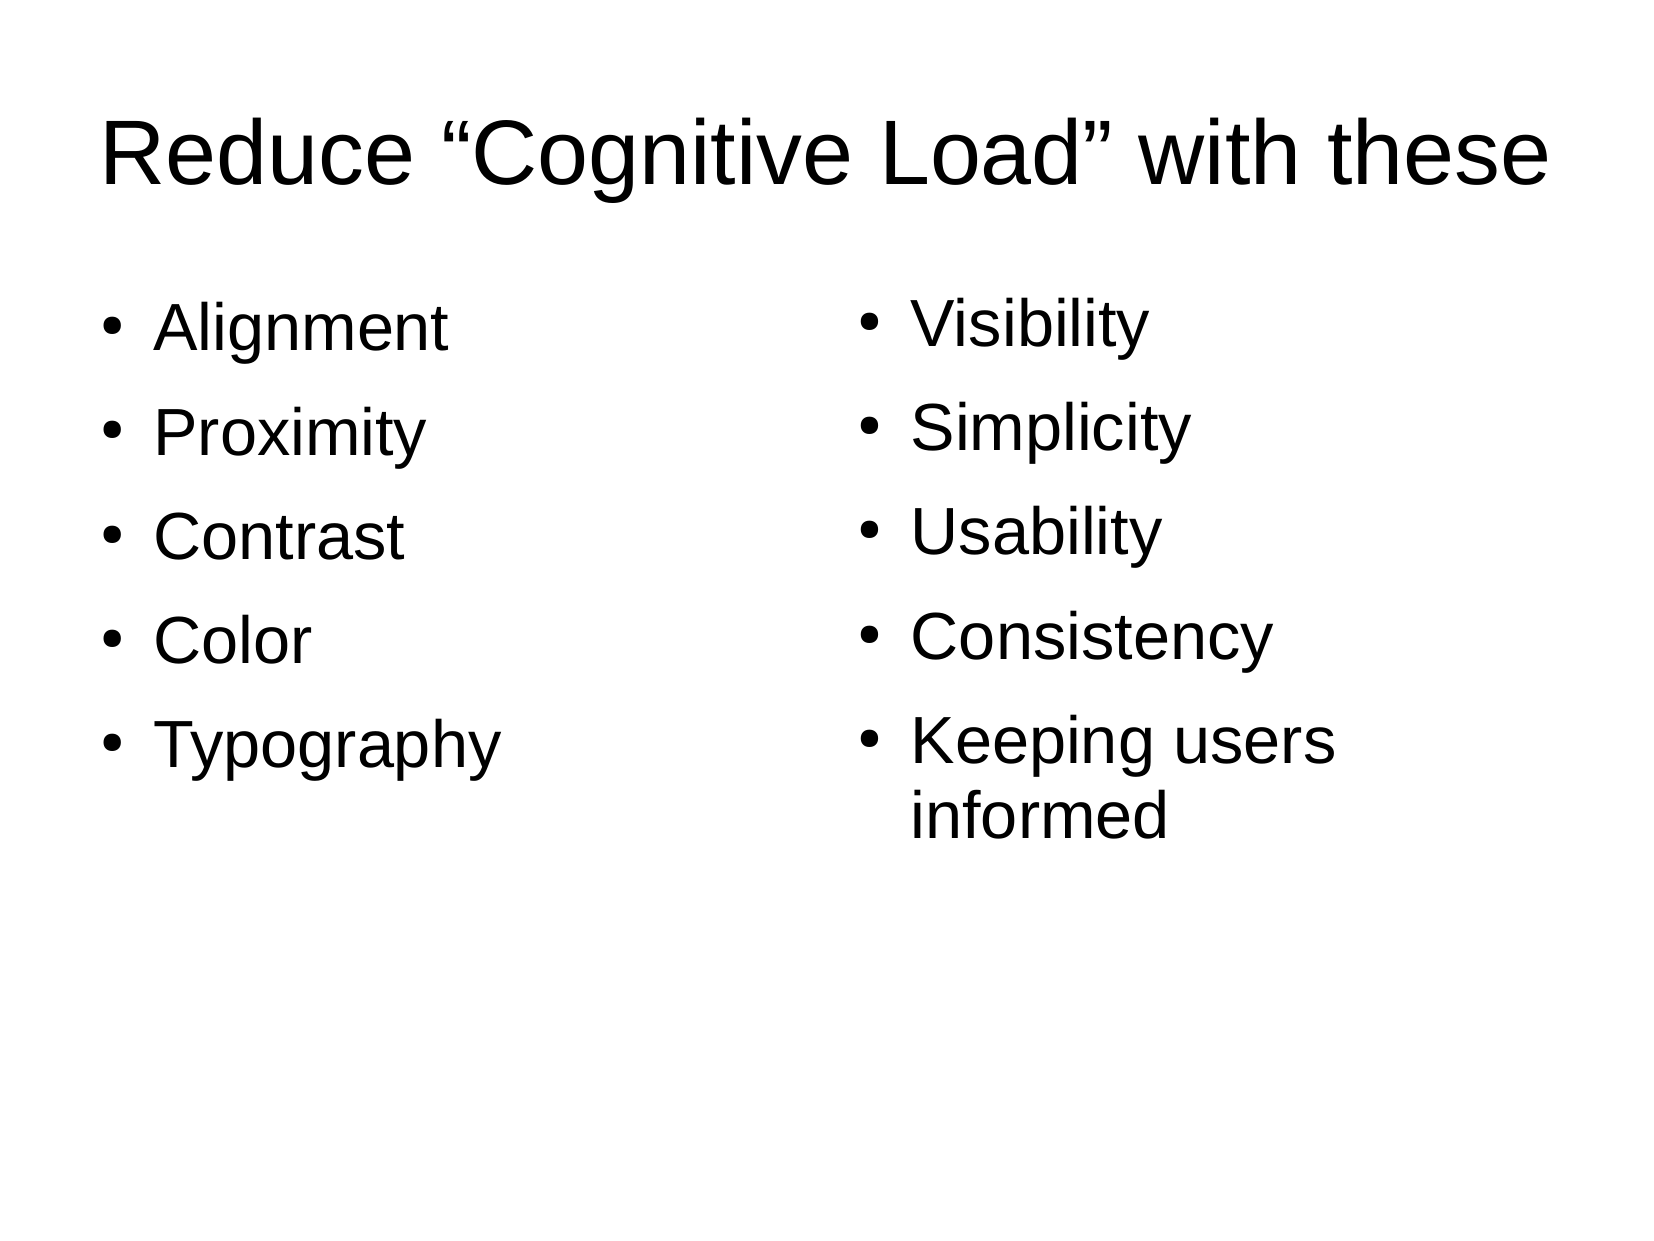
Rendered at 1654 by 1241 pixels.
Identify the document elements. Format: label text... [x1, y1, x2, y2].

list Alignment Proximity Contrast Color Typography [82, 290, 811, 1010]
list Visibility Simplicity Usability Consistency Keeping users informed [840, 285, 1568, 1006]
title Reduce “Cognitive Load” with these [82, 49, 1571, 257]
